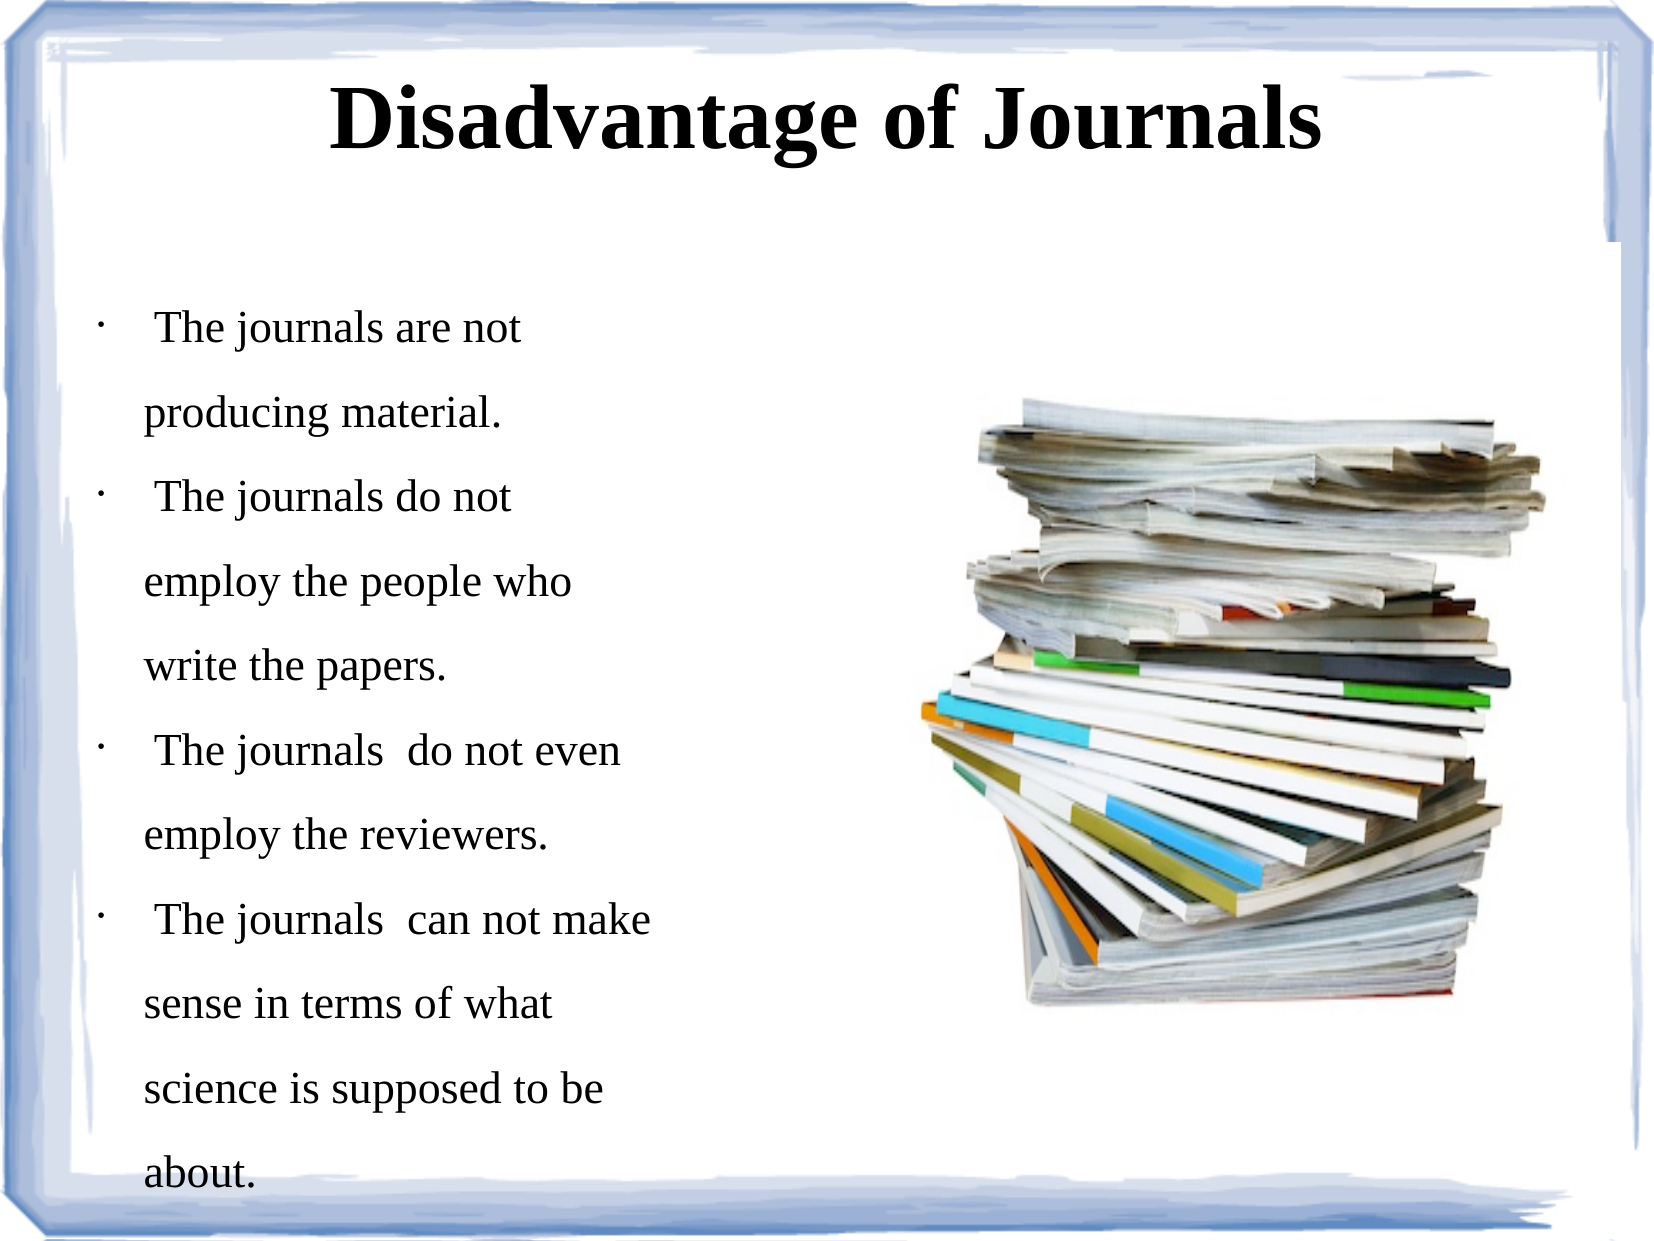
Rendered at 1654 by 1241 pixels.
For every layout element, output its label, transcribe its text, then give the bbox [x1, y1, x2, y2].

picture [0, 0, 1654, 1241]
title Disadvantage of Journals [82, 49, 1571, 257]
text_box The journals are not producing material. The journals do not employ the people who write the papers. The journals do not even employ the reviewers. The journals can not make sense in terms of what science is supposed to be about. [82, 289, 839, 1108]
